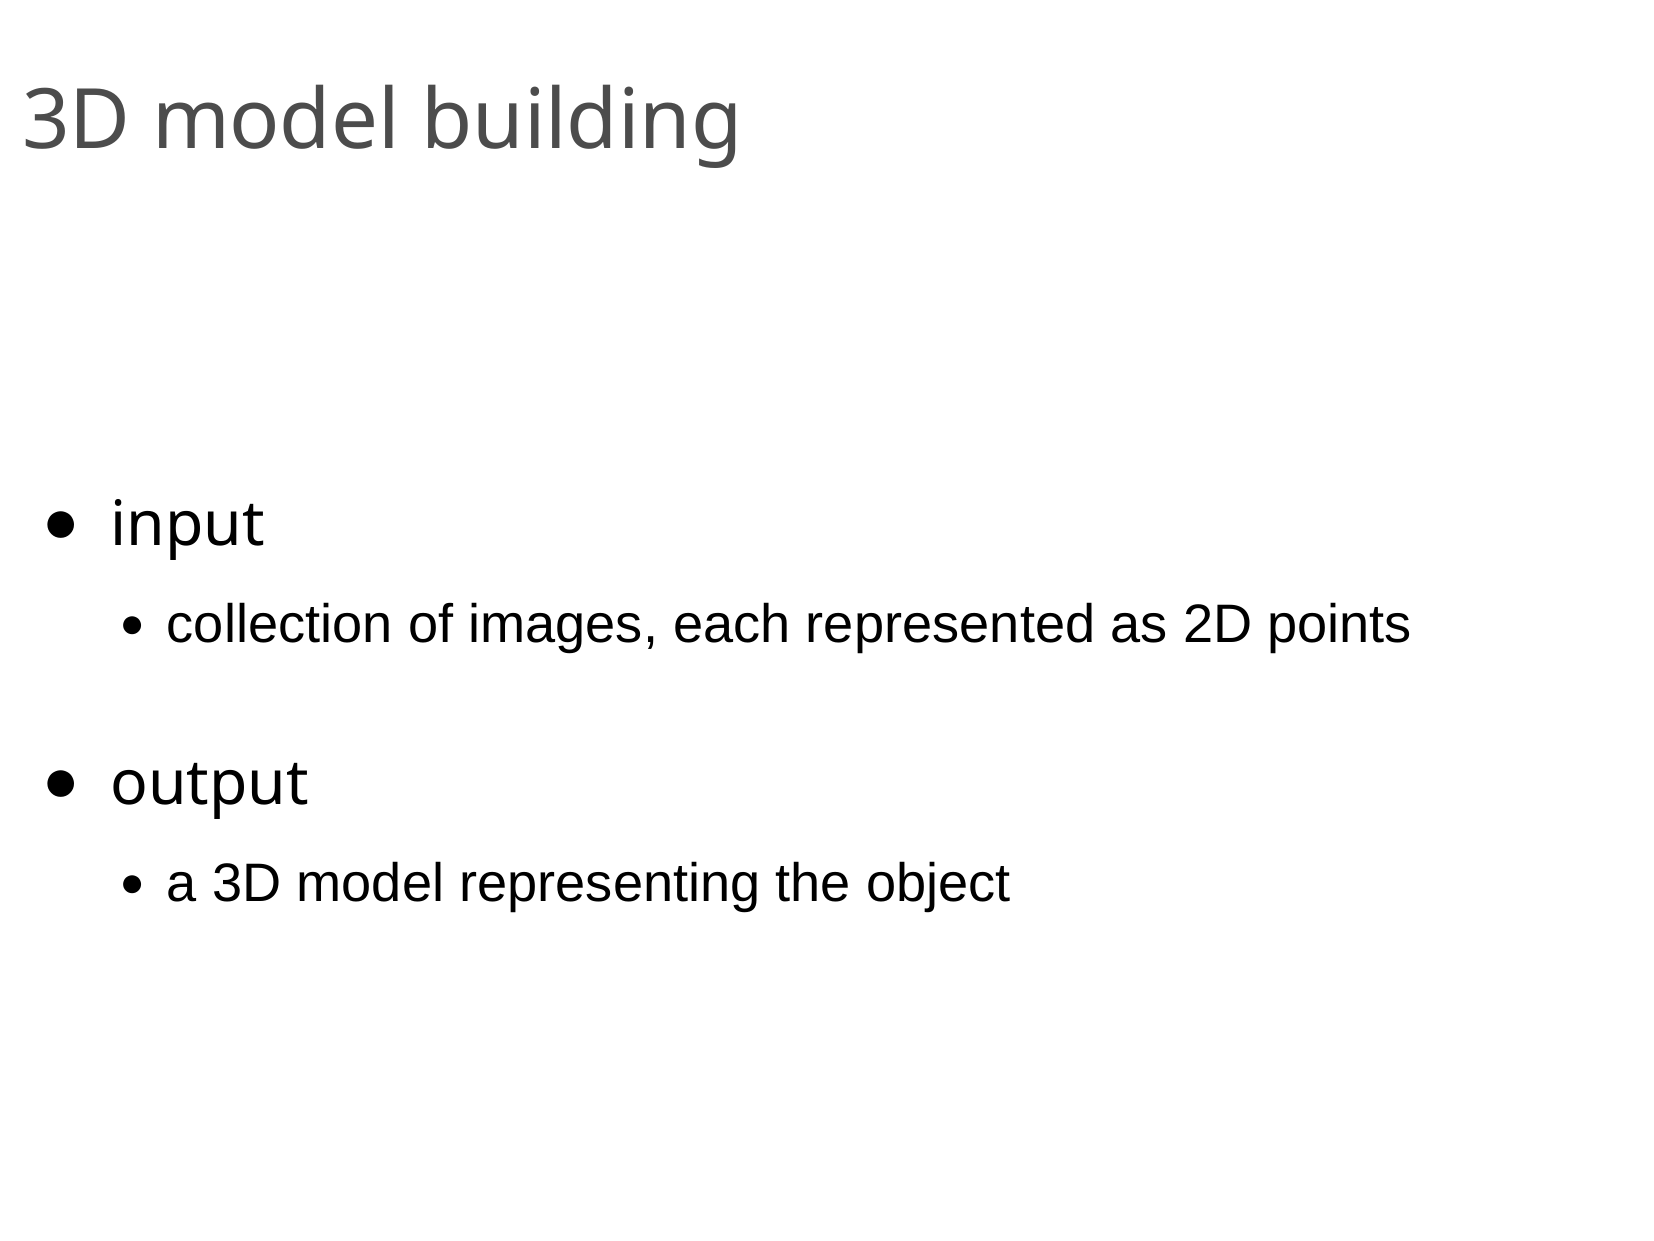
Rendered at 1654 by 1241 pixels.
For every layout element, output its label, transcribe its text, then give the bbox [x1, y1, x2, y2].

title 3D model building [22, 19, 1654, 213]
list input collection of images, each represented as 2D points output a 3D model representing the object [25, 226, 1654, 1166]
